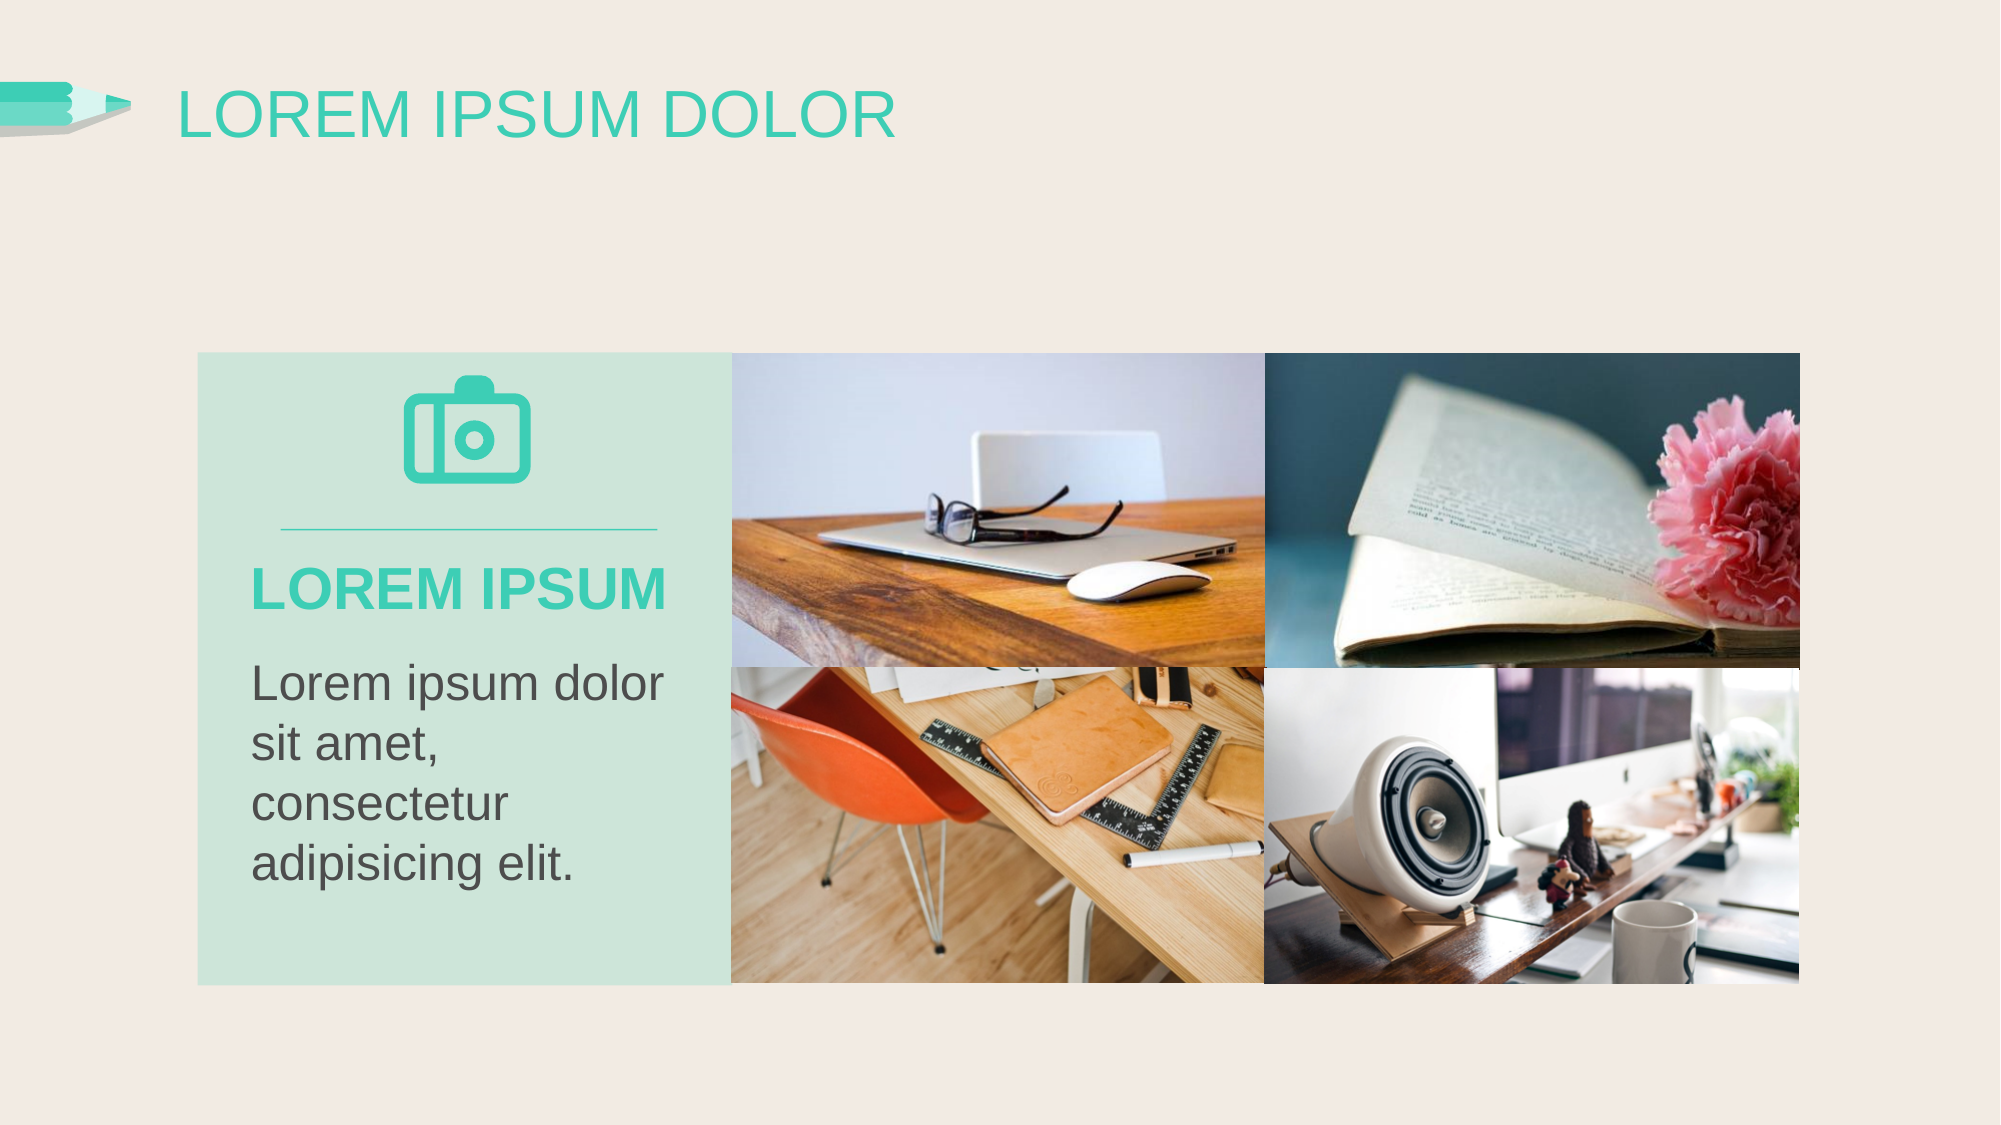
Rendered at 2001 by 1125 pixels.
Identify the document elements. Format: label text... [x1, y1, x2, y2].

text_box [197, 352, 733, 986]
text_box LOREM IPSUM DOLOR [161, 60, 1802, 160]
picture [0, 0, 2001, 1125]
text_box LOREM IPSUM [235, 543, 685, 638]
text_box Lorem ipsum dolor sit amet, consectetur adipisicing elit. [235, 643, 685, 977]
